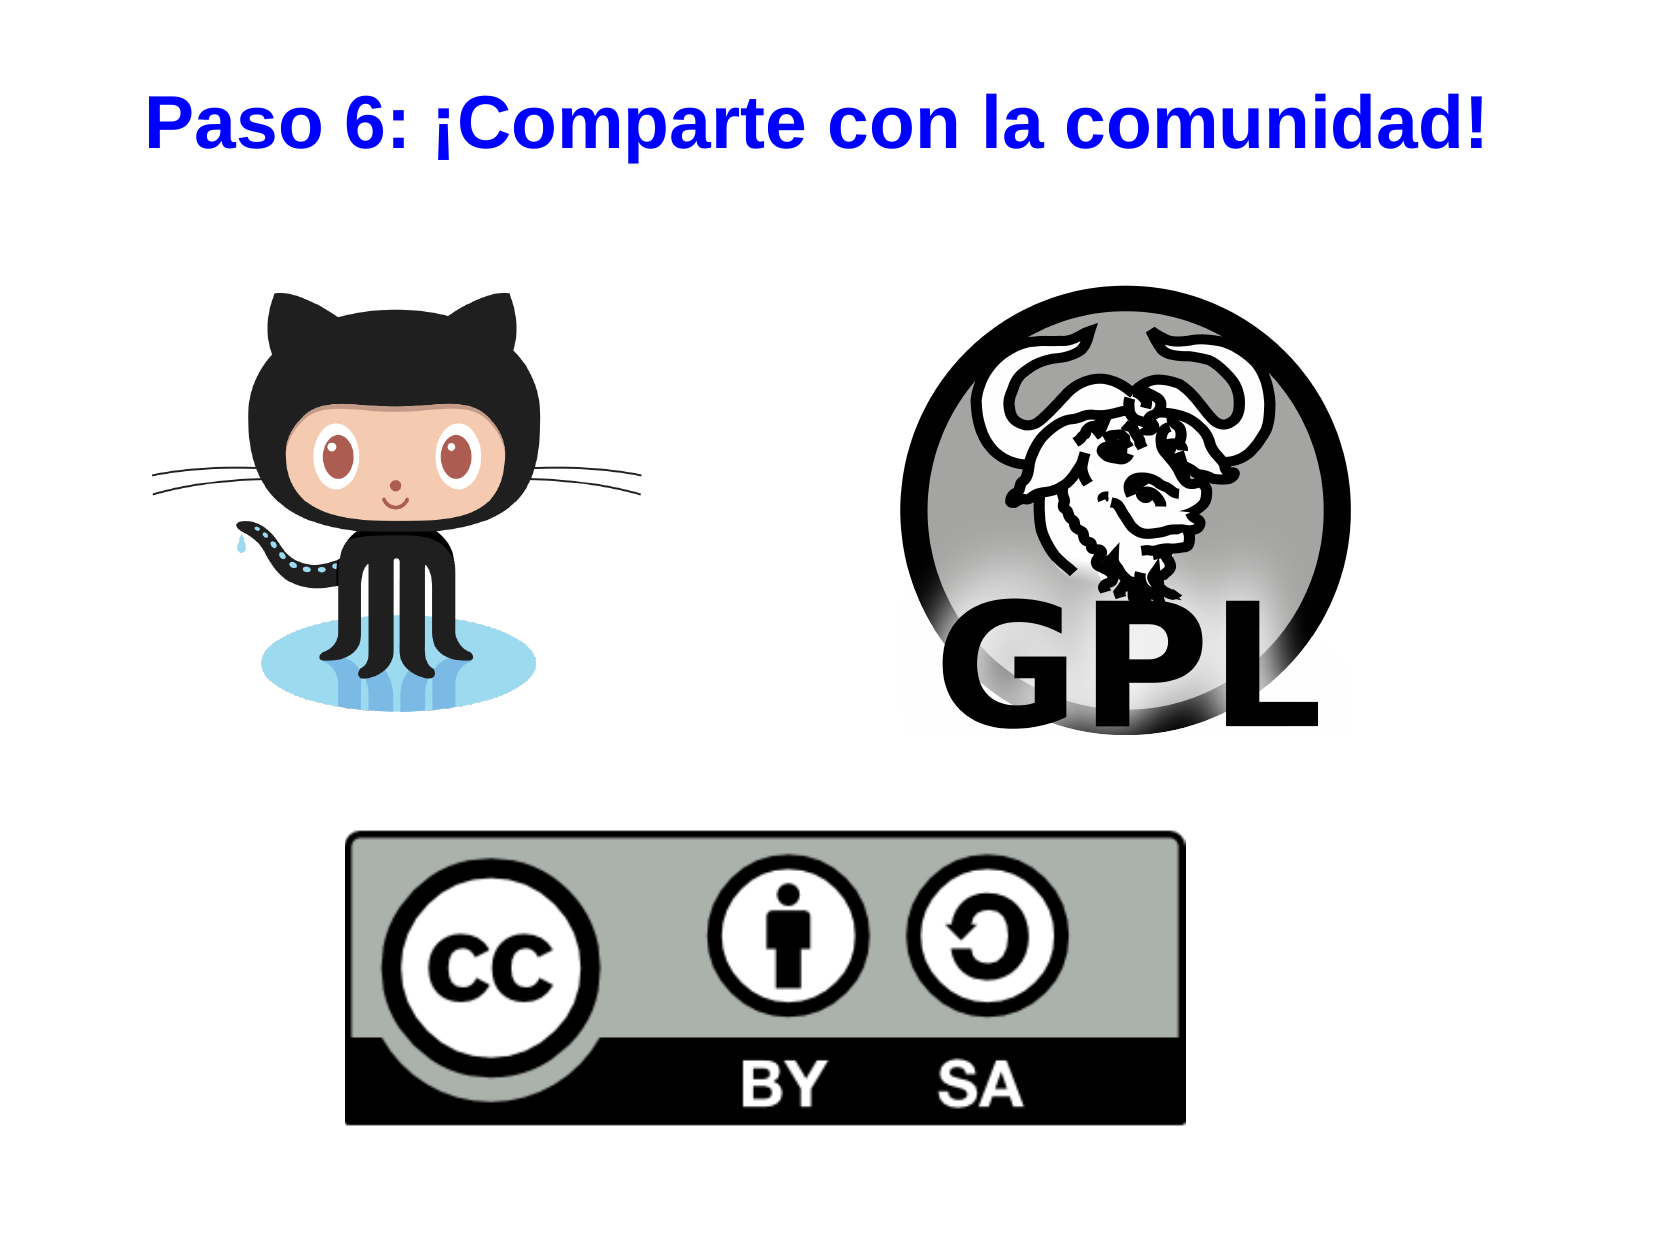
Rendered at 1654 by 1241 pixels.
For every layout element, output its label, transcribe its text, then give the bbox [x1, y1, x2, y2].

picture [345, 800, 1186, 1156]
picture [900, 284, 1351, 736]
text_box Paso 6: ¡Comparte con la comunidad! [90, 73, 1546, 196]
picture [135, 284, 659, 721]
